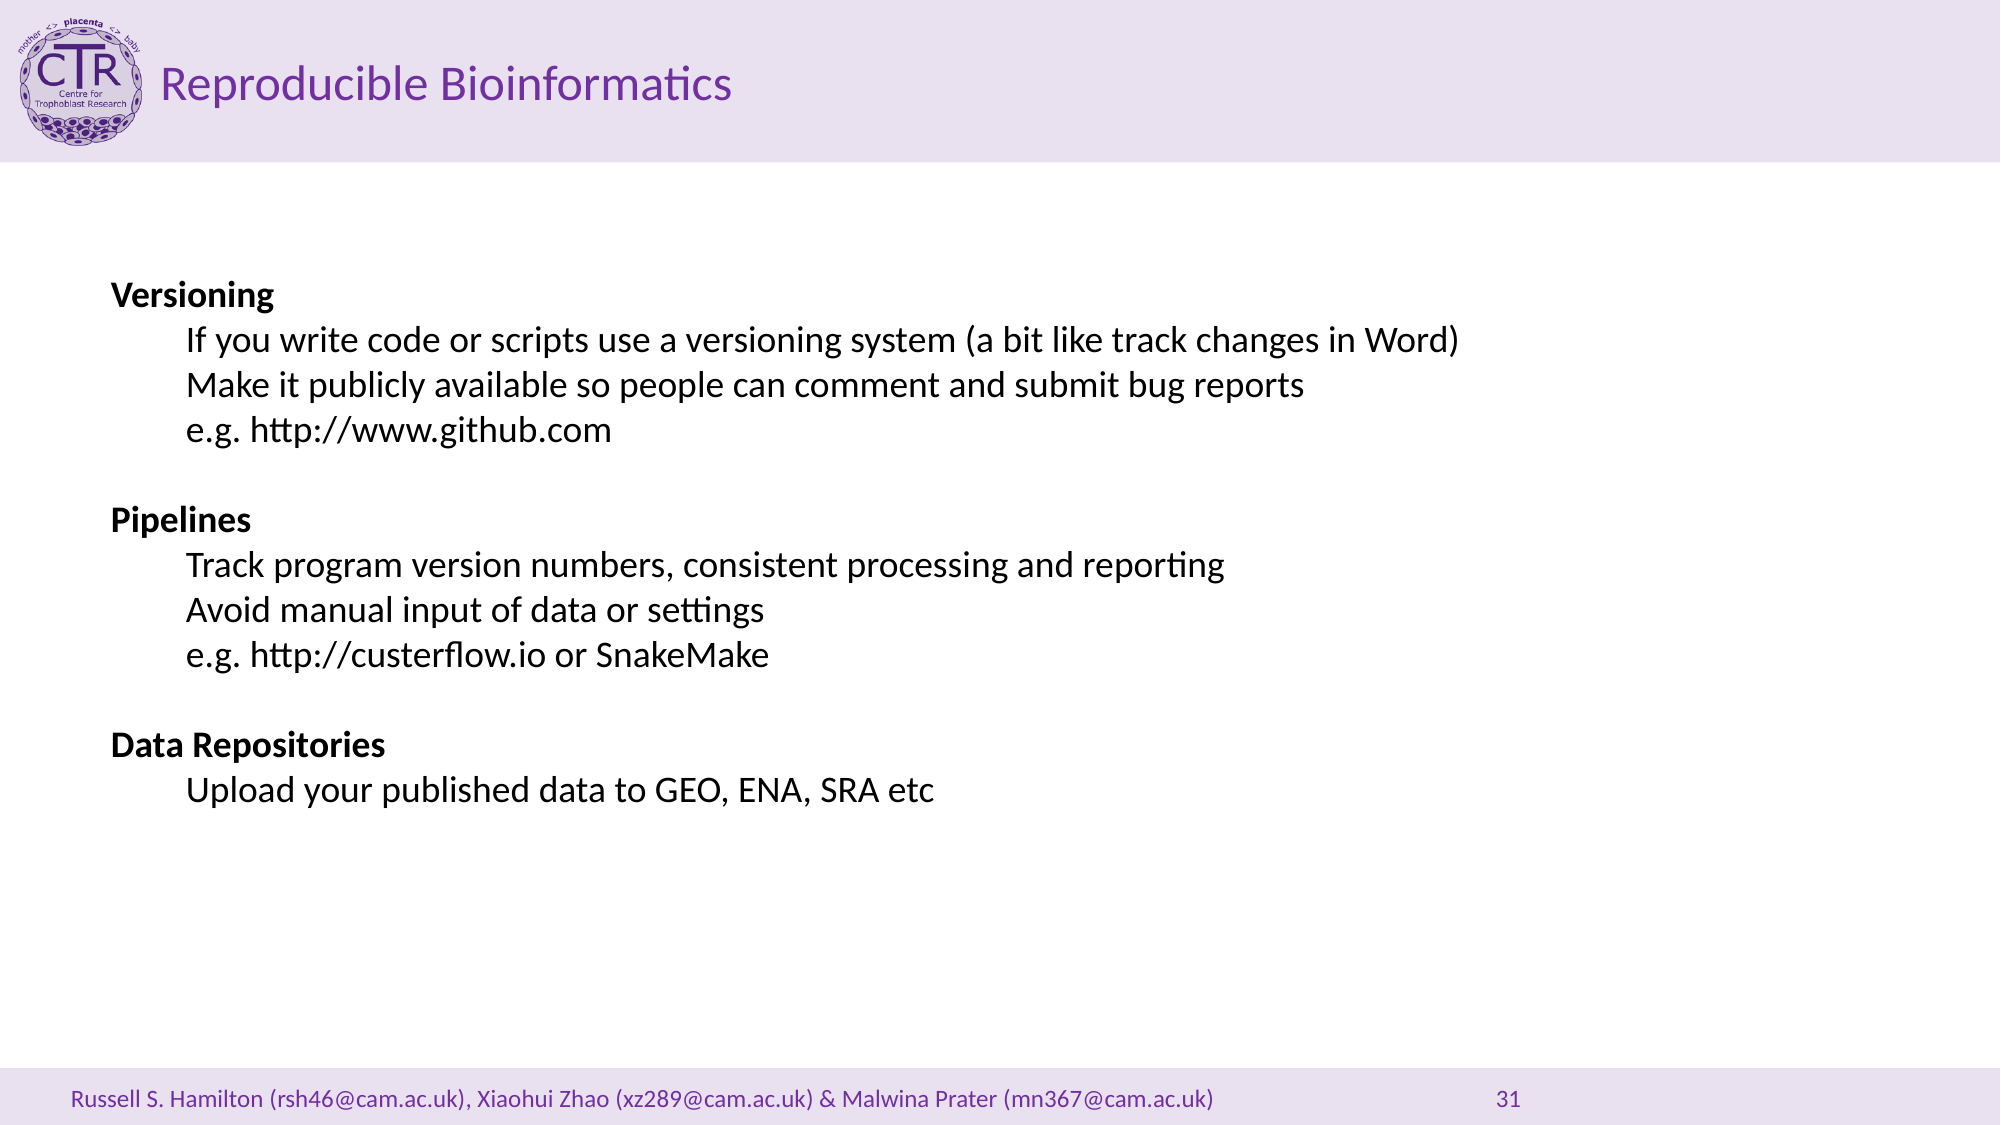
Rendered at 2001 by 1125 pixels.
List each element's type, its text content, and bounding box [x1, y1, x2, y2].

text_box Versioning If you write code or scripts use a versioning system (a bit like track changes in Word) Make it publicly available so people can comment and submit bug reports e.g. http://www.github.com Pipelines Track program version numbers, consistent processing and reporting Avoid manual input of data or settings e.g. http://custerflow.io or SnakeMake Data Repositories Upload your published data to GEO, ENA, SRA etc [95, 262, 1568, 823]
text_box [0, 1068, 2000, 1125]
text_box Russell S. Hamilton (rsh46@cam.ac.uk), Xiaohui Zhao (xz289@cam.ac.uk) & Malwina Prater (mn367@cam.ac.uk) 31 [56, 1075, 1910, 1120]
text_box Reproducible Bioinformatics [145, 43, 766, 119]
text_box [0, 0, 2000, 162]
